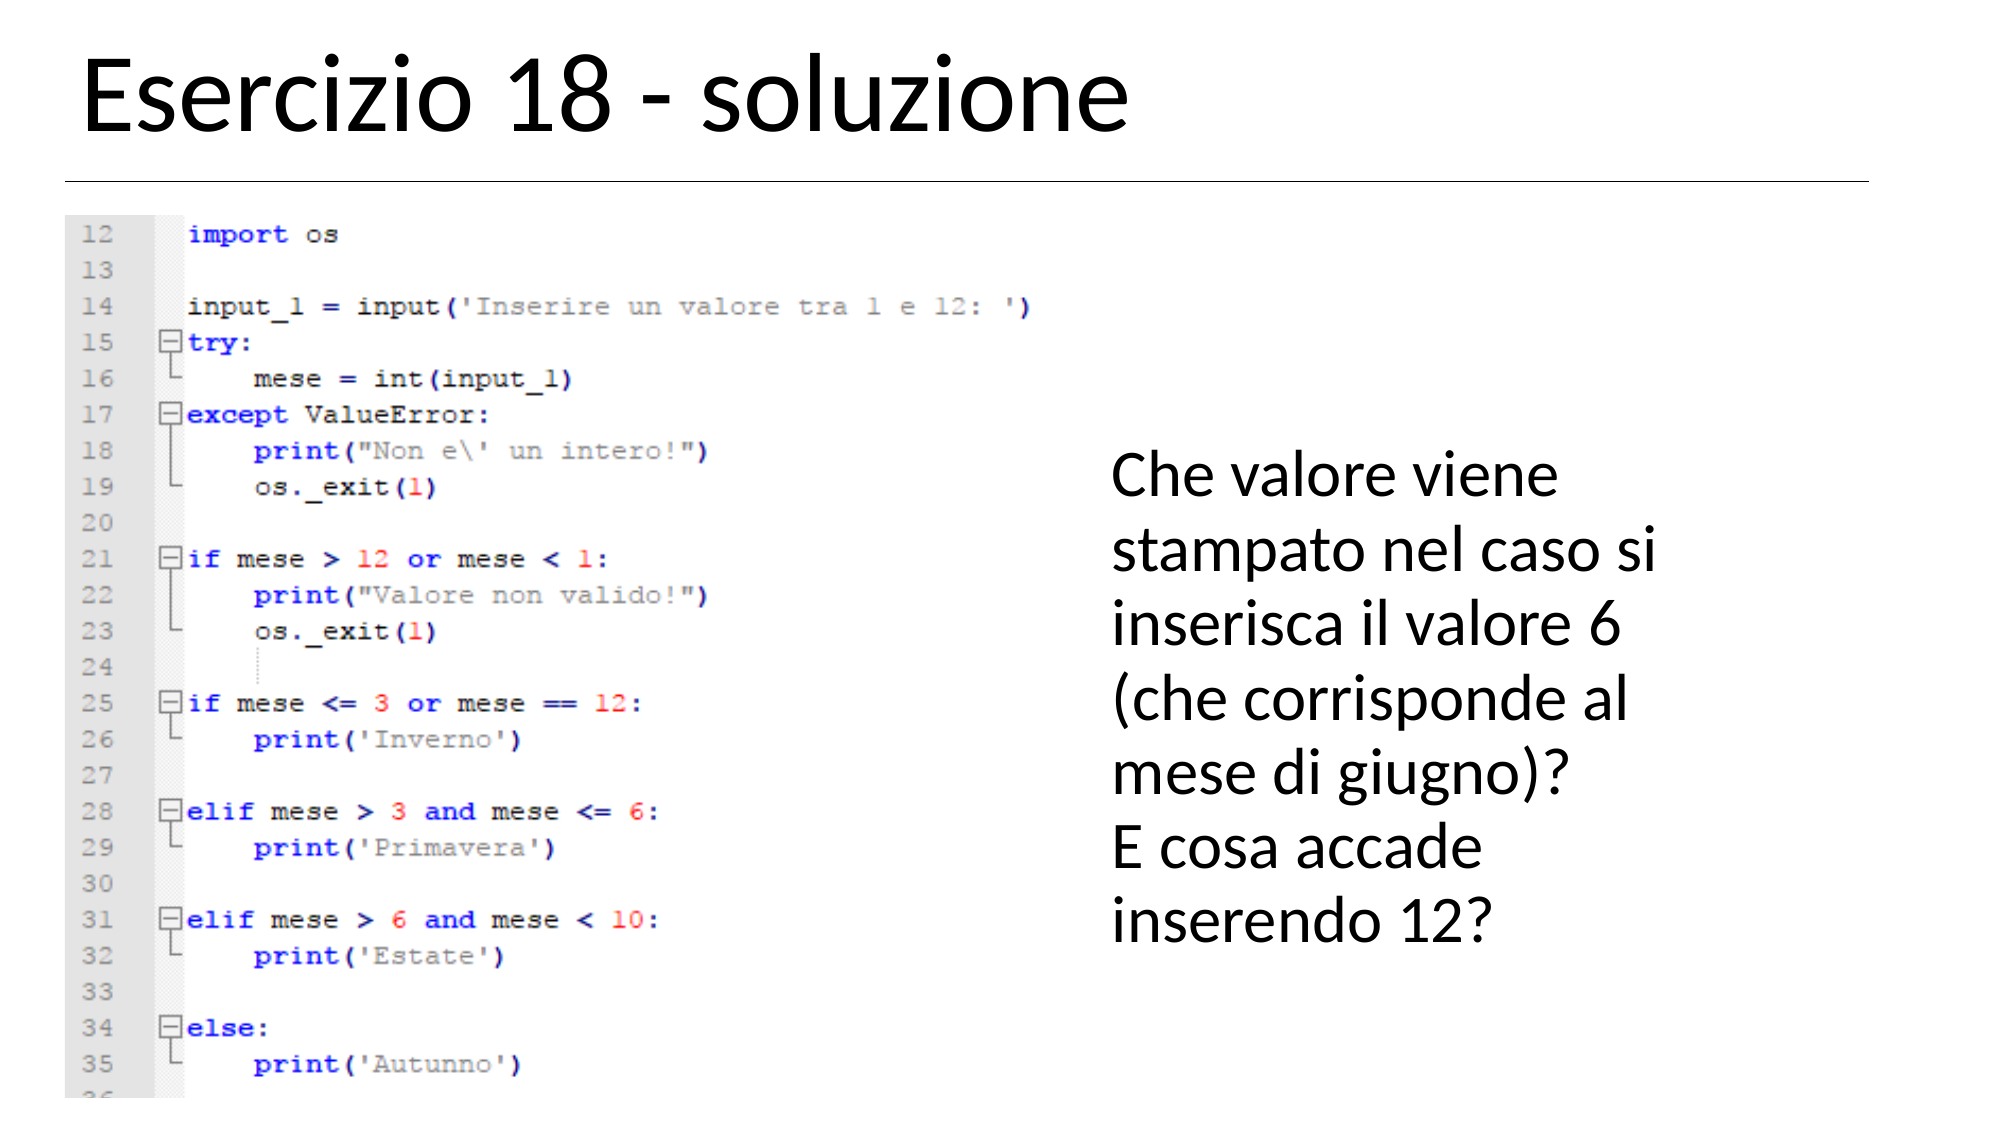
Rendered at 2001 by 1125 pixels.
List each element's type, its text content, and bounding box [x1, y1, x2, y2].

text_box Che valore viene stampato nel caso si inserisca il valore 6 (che corrisponde al mese di giugno)? E cosa accade inserendo 12? [1097, 430, 1715, 965]
text_box Esercizio 18 - soluzione [64, 26, 1899, 184]
picture [64, 215, 1136, 1098]
